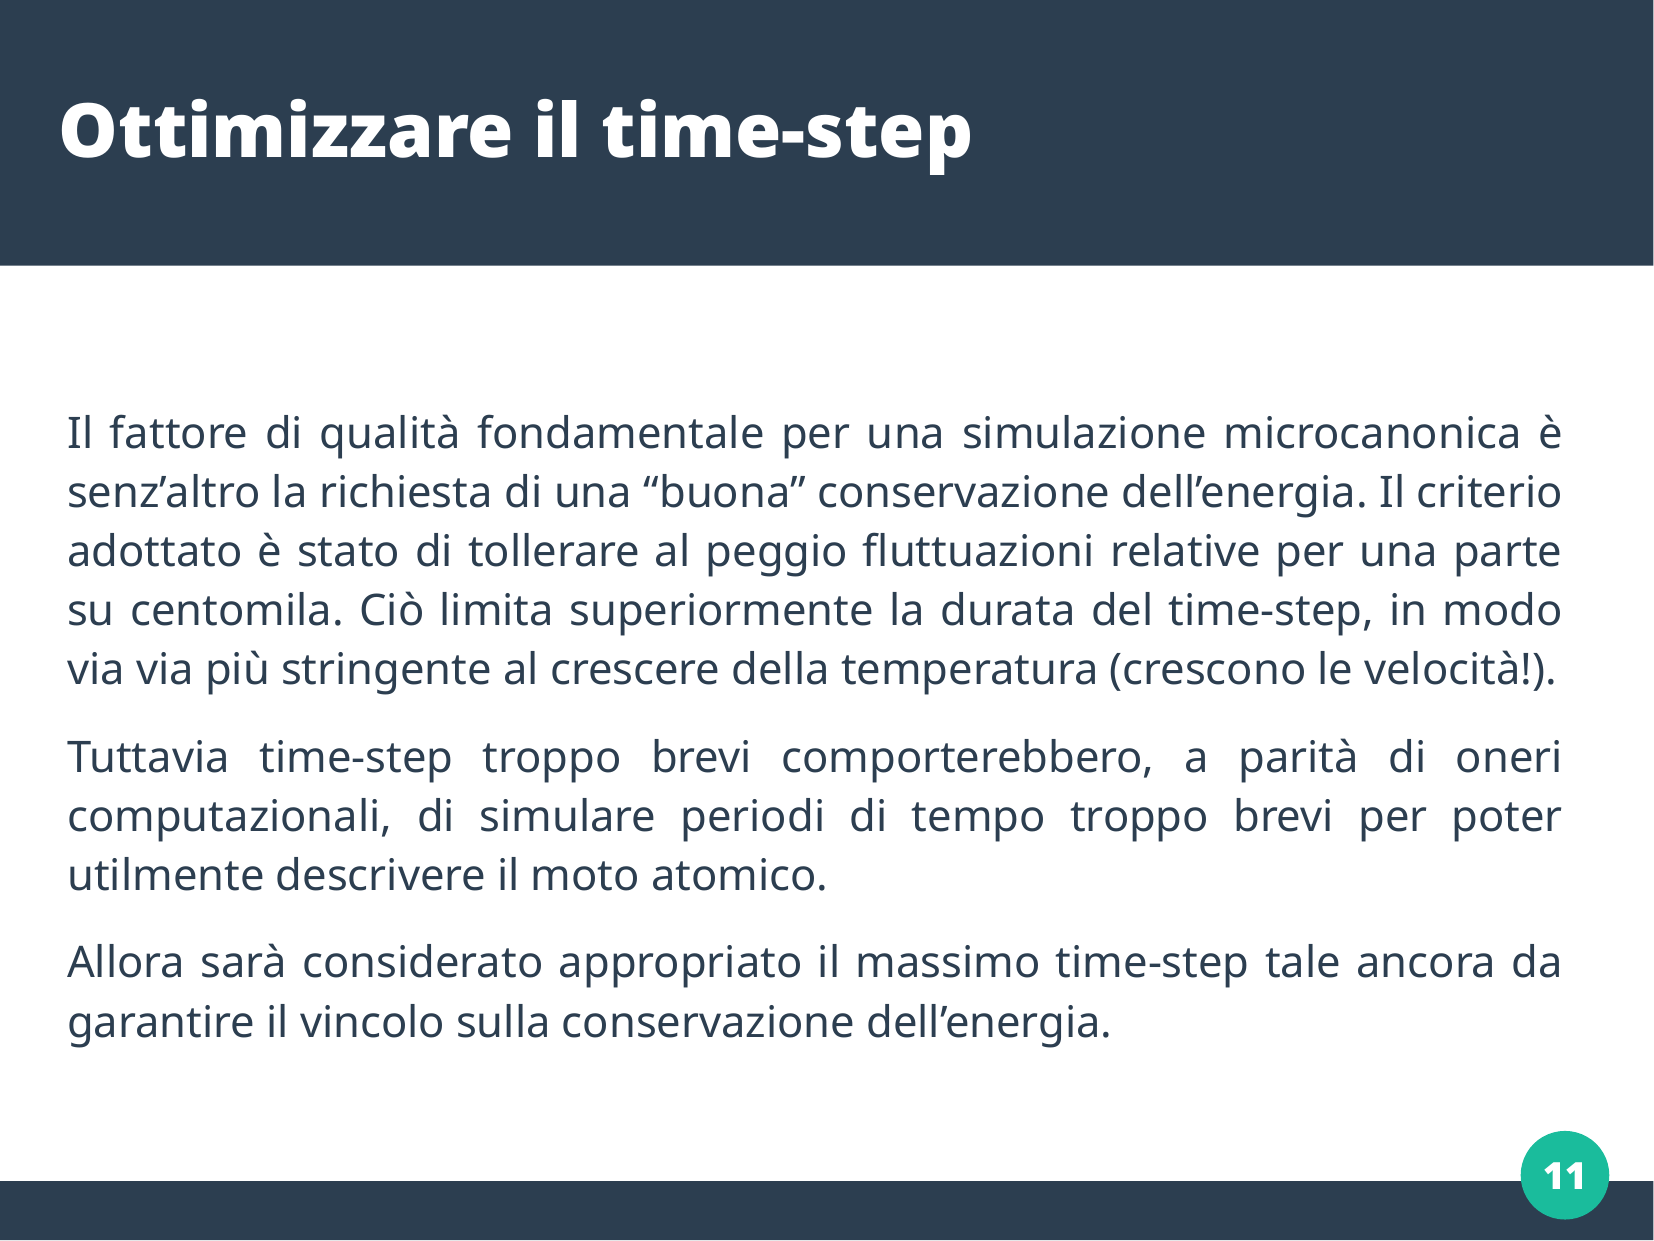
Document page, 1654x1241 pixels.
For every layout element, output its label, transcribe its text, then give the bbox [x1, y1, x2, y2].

title Ottimizzare il time-step [59, 49, 1595, 207]
list Il fattore di qualità fondamentale per una simulazione microcanonica è senz’altro la richiesta di una “buona” conservazione dell’energia. Il criterio adottato è stato di tollerare al peggio fluttuazioni relative per una parte su centomila. Ciò limita superiormente la durata del time-step, in modo via via più stringente al crescere della temperatura (crescono le velocità!). Tuttavia time-step troppo brevi comporterebbero, a parità di oneri computazionali, di simulare periodi di tempo troppo brevi per poter utilmente descrivere il moto atomico. Allora sarà considerato appropriato il massimo time-step tale ancora da garantire il vincolo sulla conservazione dell’energia. [0, 401, 1565, 1111]
